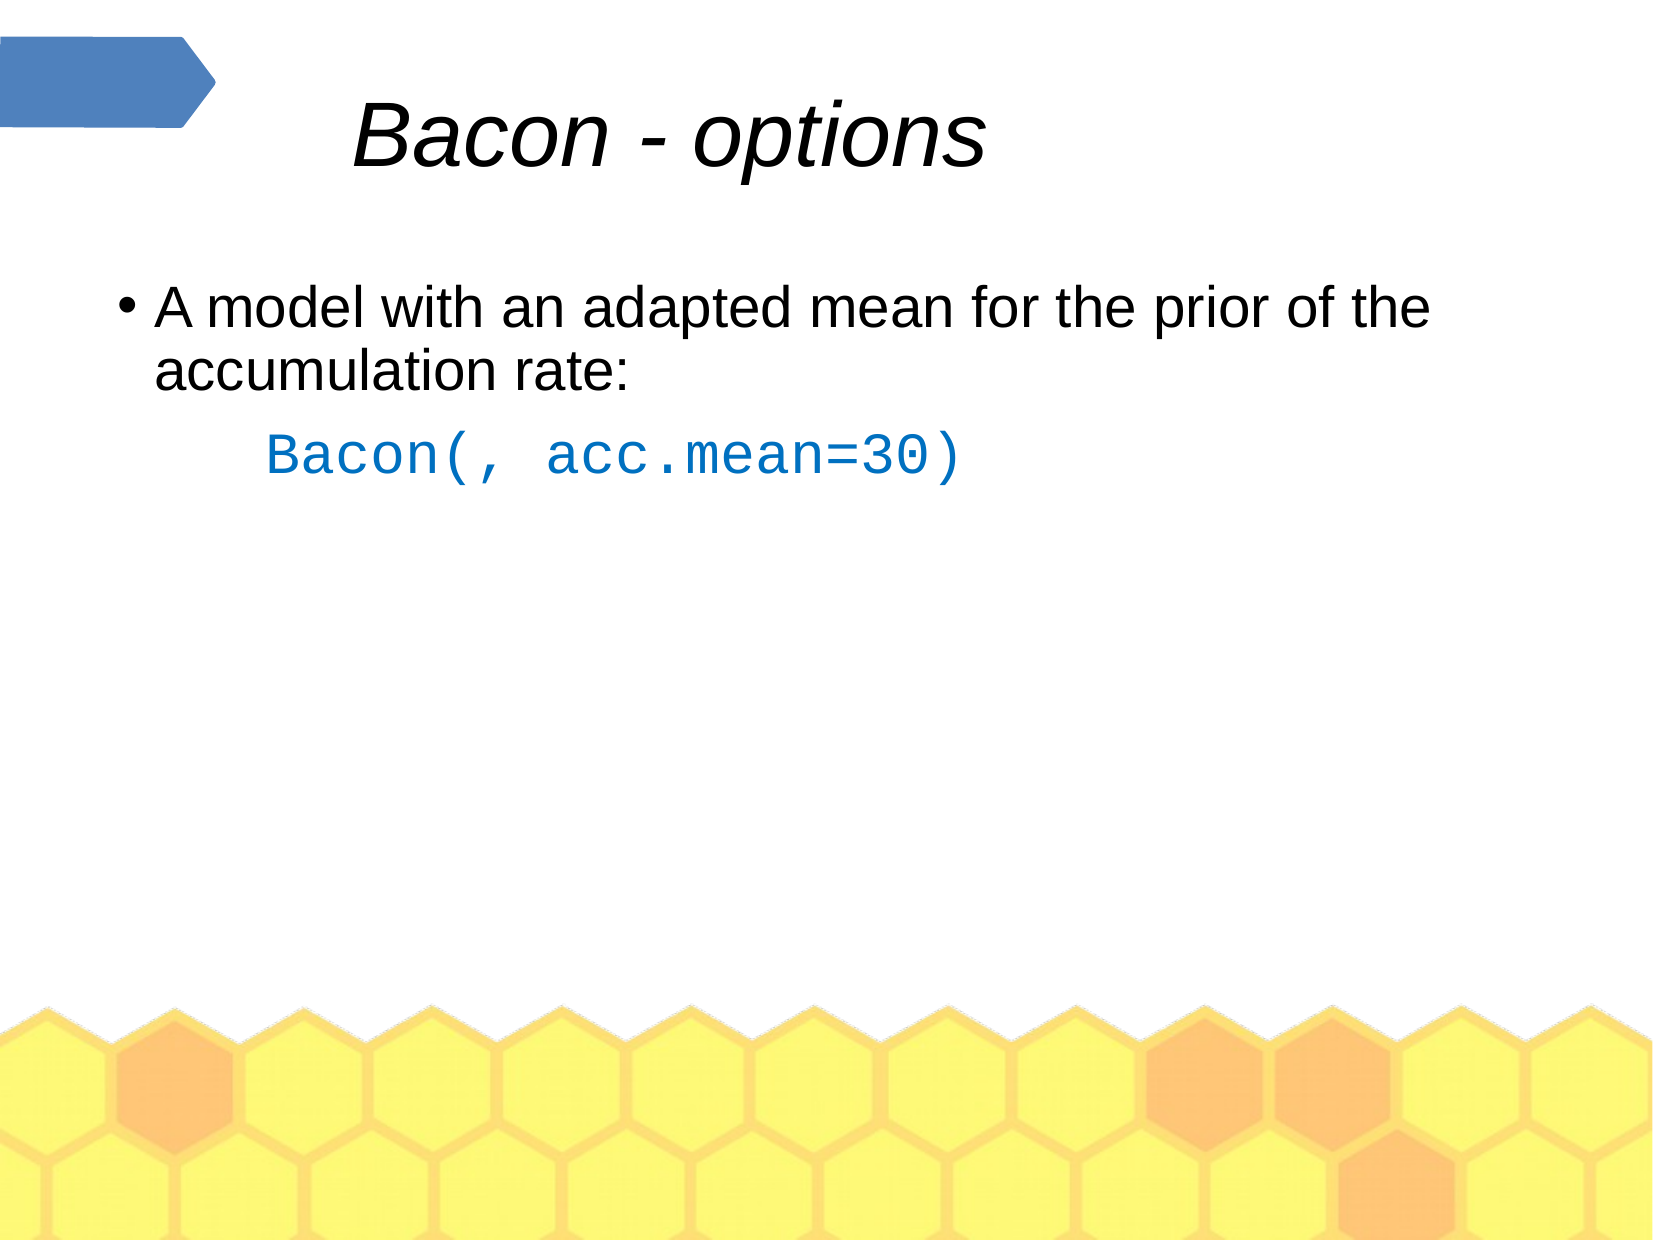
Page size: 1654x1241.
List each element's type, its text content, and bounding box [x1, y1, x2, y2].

text_box A model with an adapted mean for the prior of the accumulation rate: Bacon(, acc.mean=30) [116, 276, 1560, 960]
picture [0, 1001, 1653, 1240]
text_box Bacon - options [351, 21, 1560, 253]
